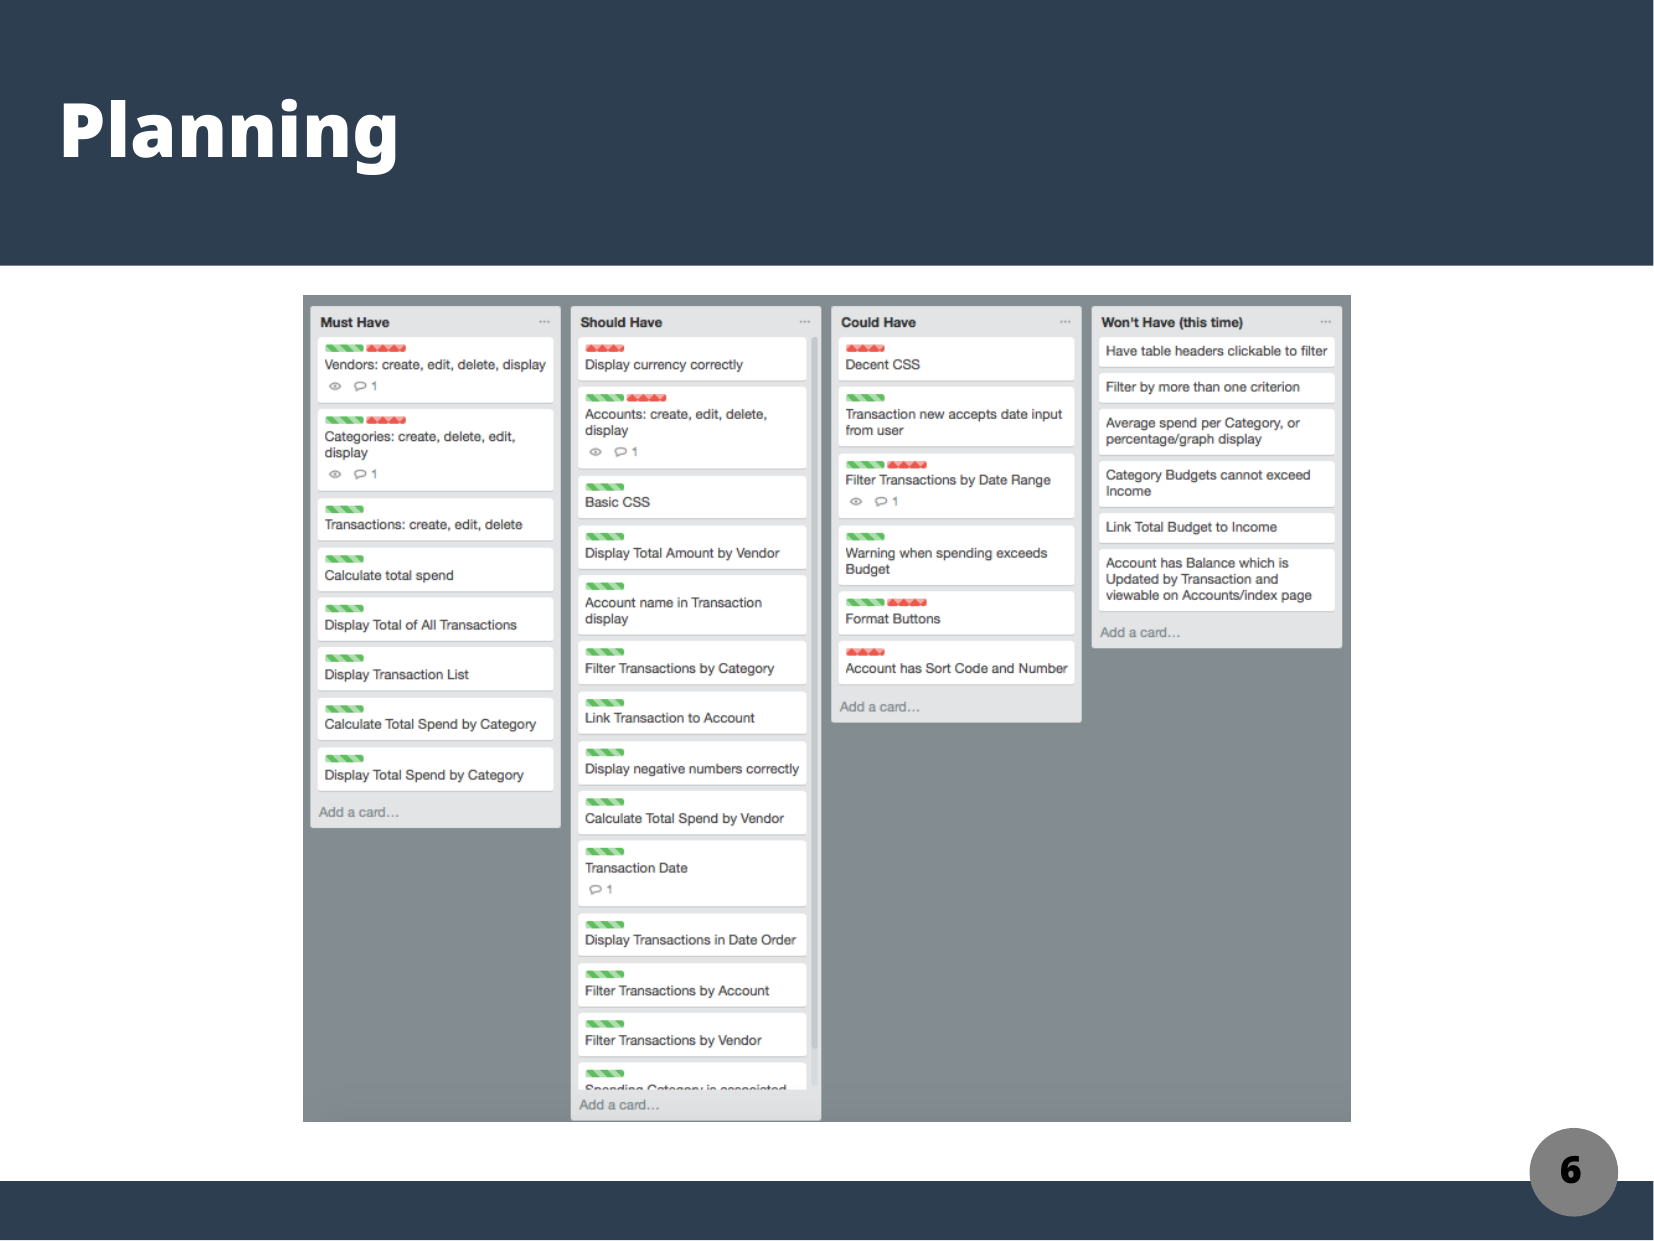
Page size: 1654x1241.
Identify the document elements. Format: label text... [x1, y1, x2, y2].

title Planning [59, 49, 1595, 207]
picture [303, 295, 1351, 1123]
